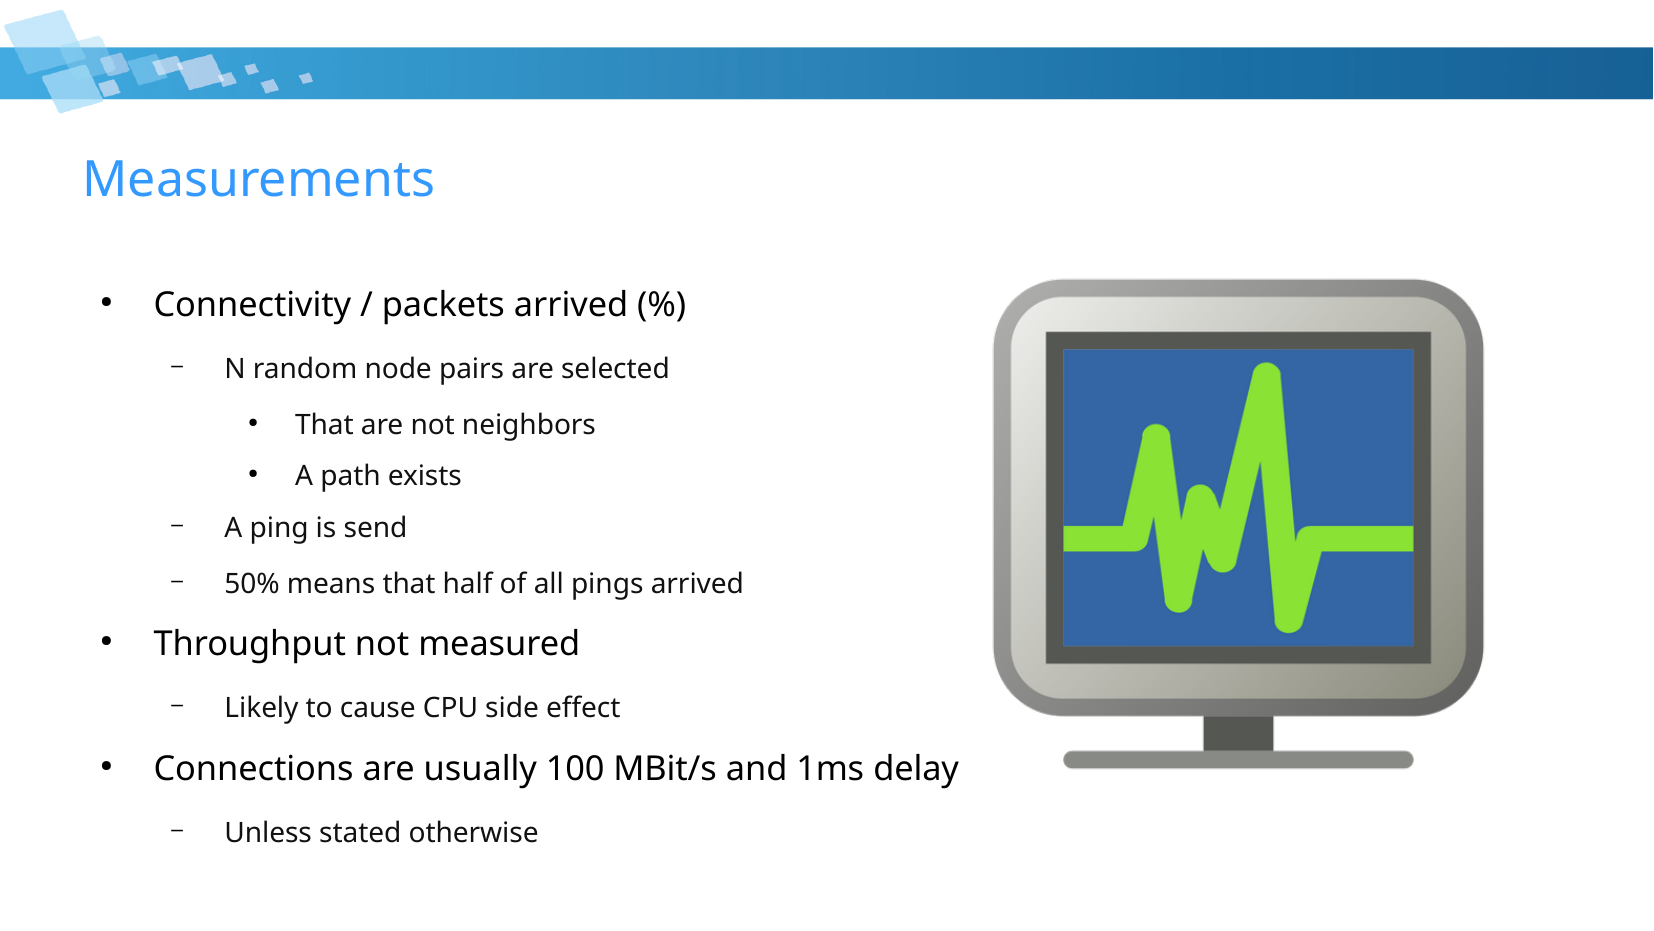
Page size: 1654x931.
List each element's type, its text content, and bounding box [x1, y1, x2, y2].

list Connectivity / packets arrived (%) N random node pairs are selected That are not neighbors A path exists A ping is send 50% means that half of all pings arrived Throughput not measured Likely to cause CPU side effect Connections are usually 100 MBit/s and 1ms delay Unless stated otherwise [82, 279, 1571, 820]
title Measurements [82, 99, 1571, 255]
picture [0, 0, 1653, 929]
